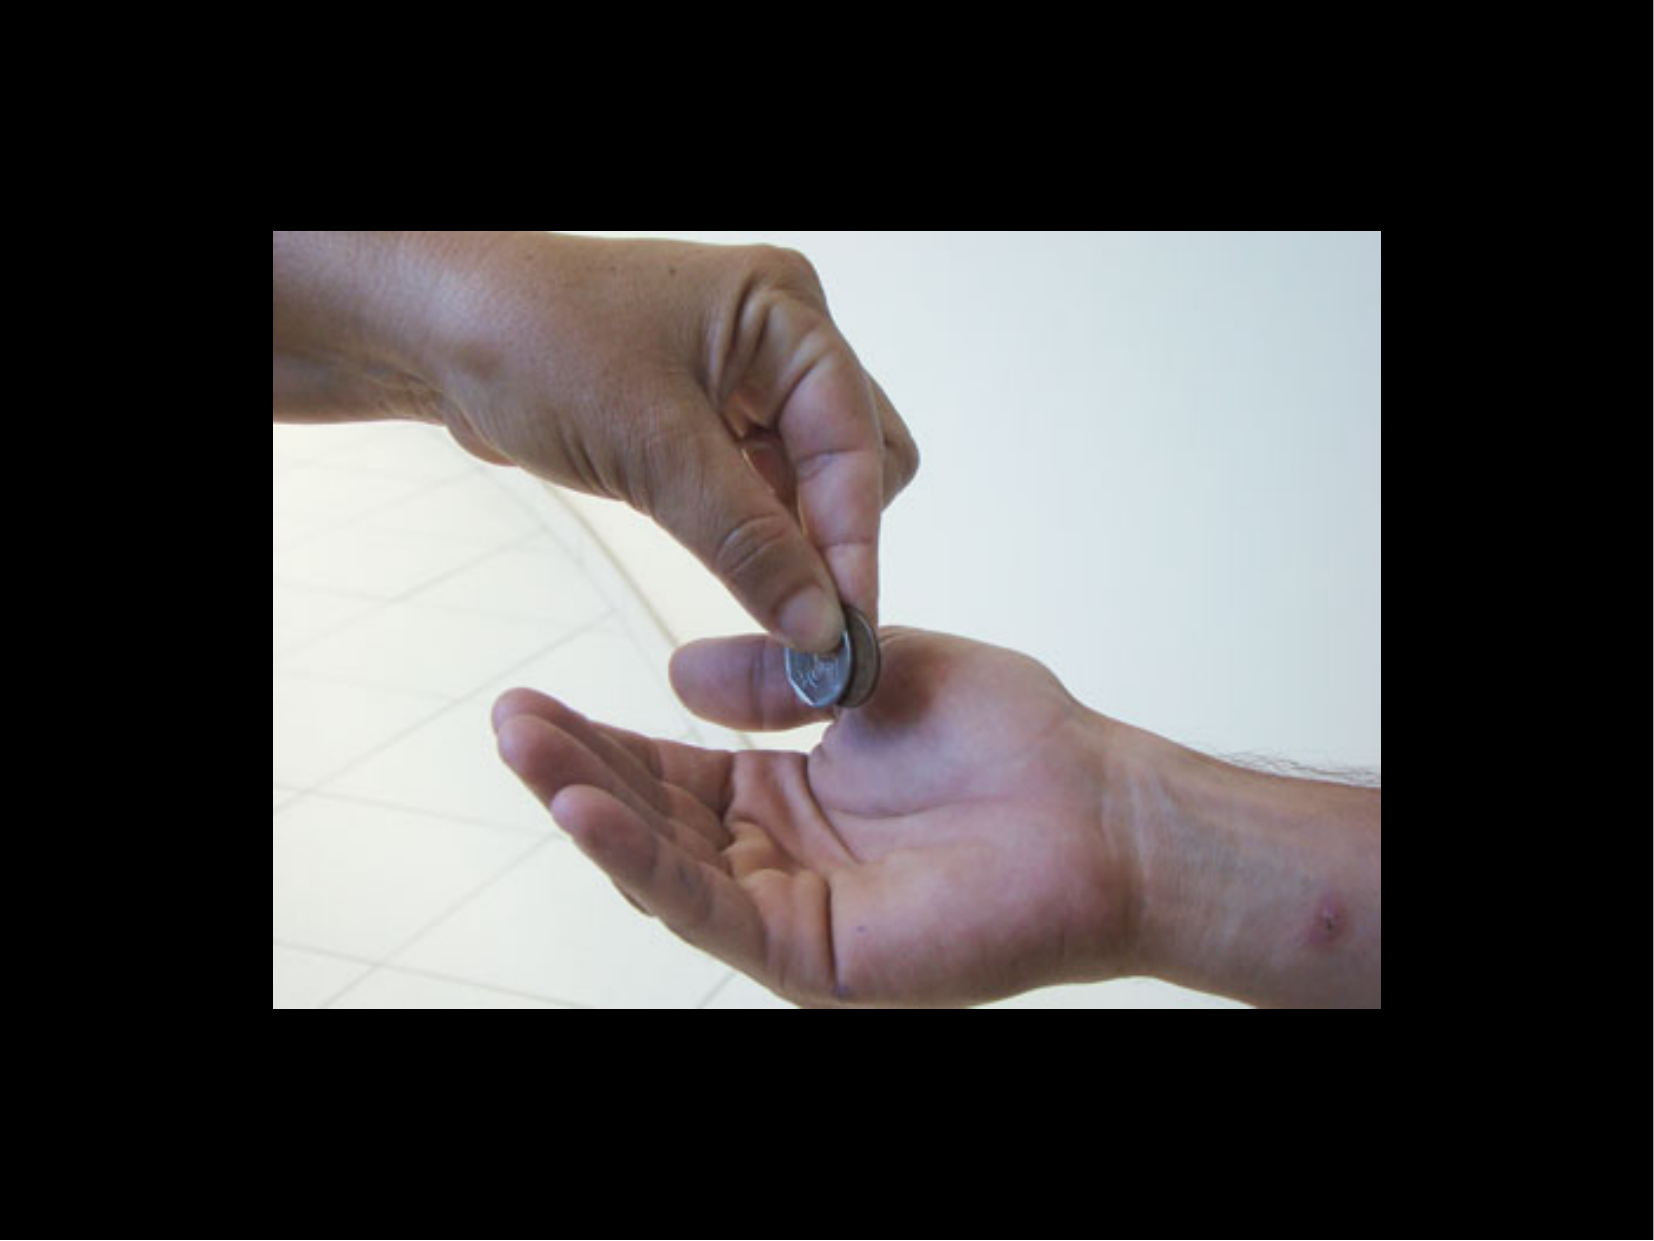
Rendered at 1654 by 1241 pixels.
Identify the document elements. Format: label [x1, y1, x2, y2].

picture [273, 231, 1381, 1009]
